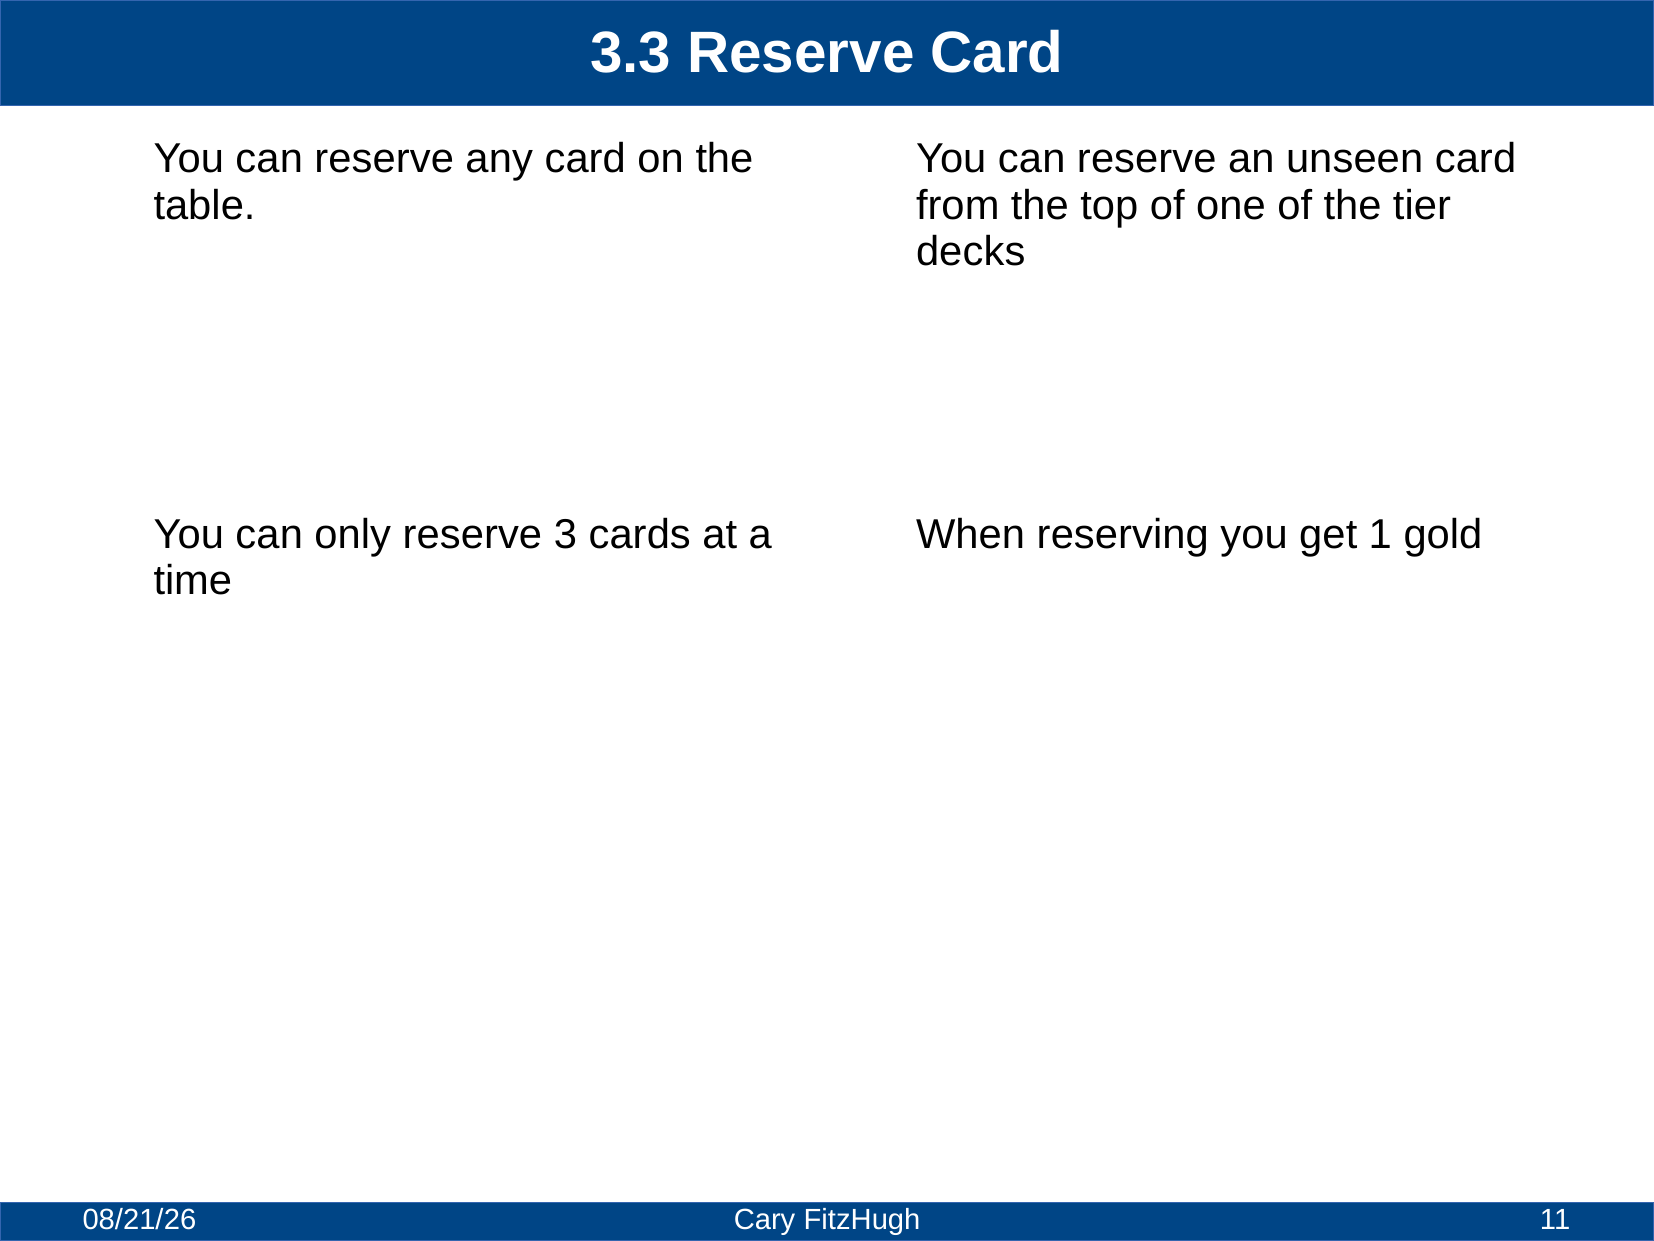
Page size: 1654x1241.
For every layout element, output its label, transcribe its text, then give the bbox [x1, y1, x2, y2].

title 3.3 Reserve Card [0, 0, 1654, 106]
list You can reserve any card on the table. [82, 135, 809, 479]
list You can reserve an unseen card from the top of one of the tier decks [845, 135, 1572, 479]
list When reserving you get 1 gold [845, 510, 1572, 854]
list You can only reserve 3 cards at a time [82, 510, 809, 854]
